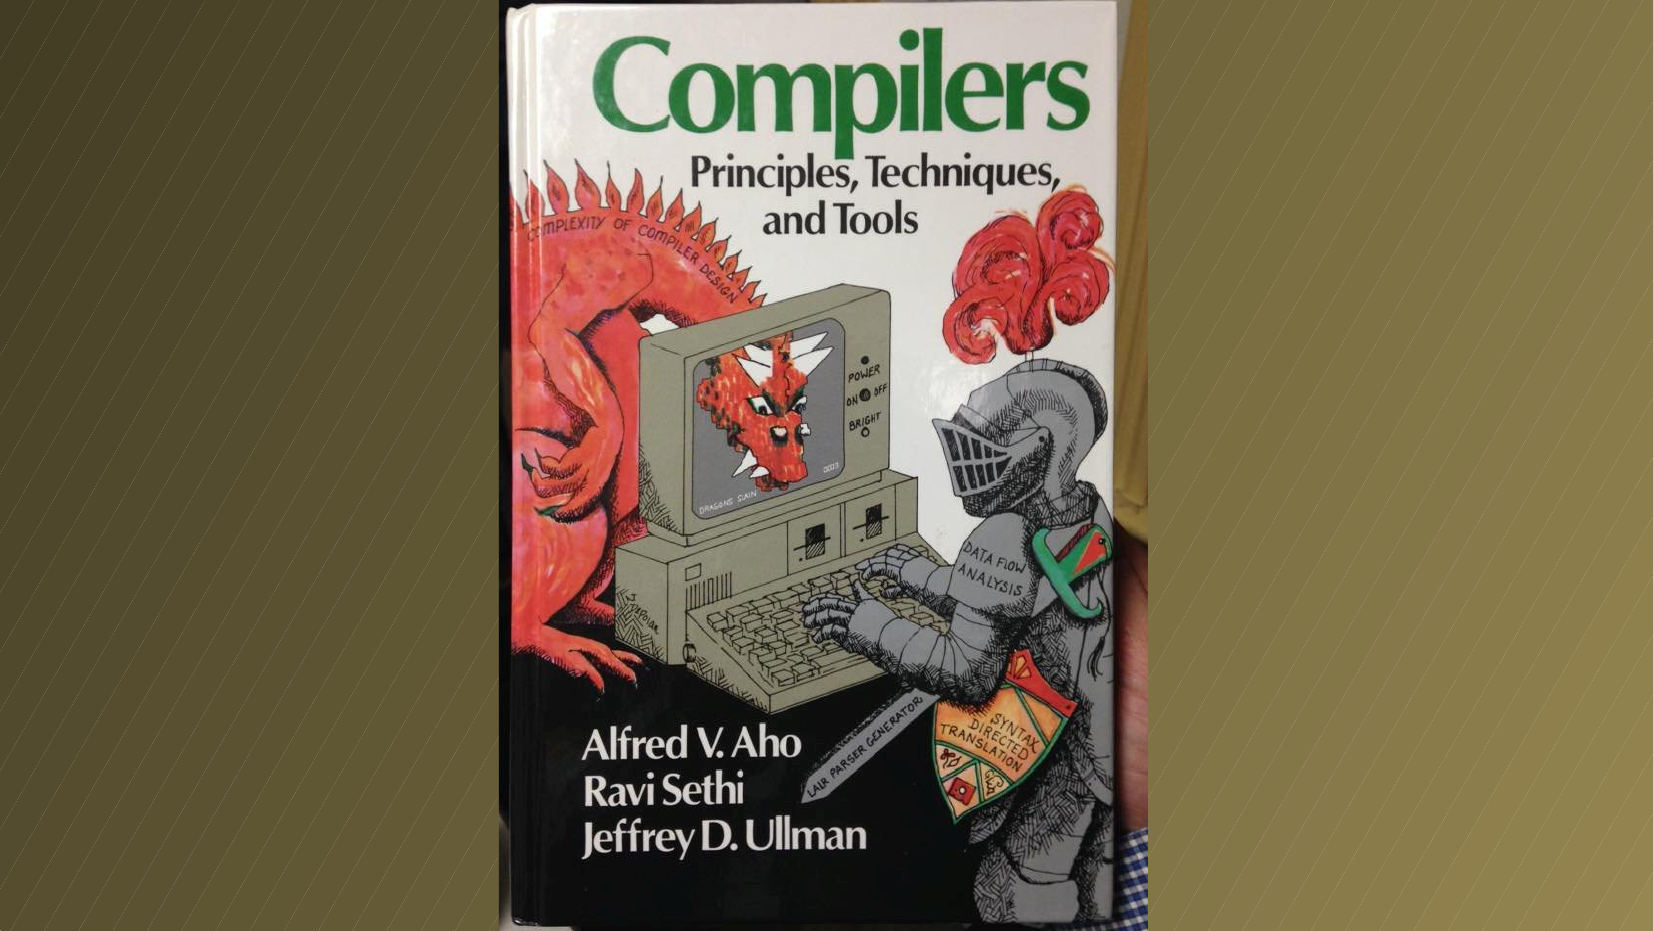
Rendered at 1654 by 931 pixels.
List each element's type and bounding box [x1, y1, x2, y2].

picture [498, 0, 1148, 931]
